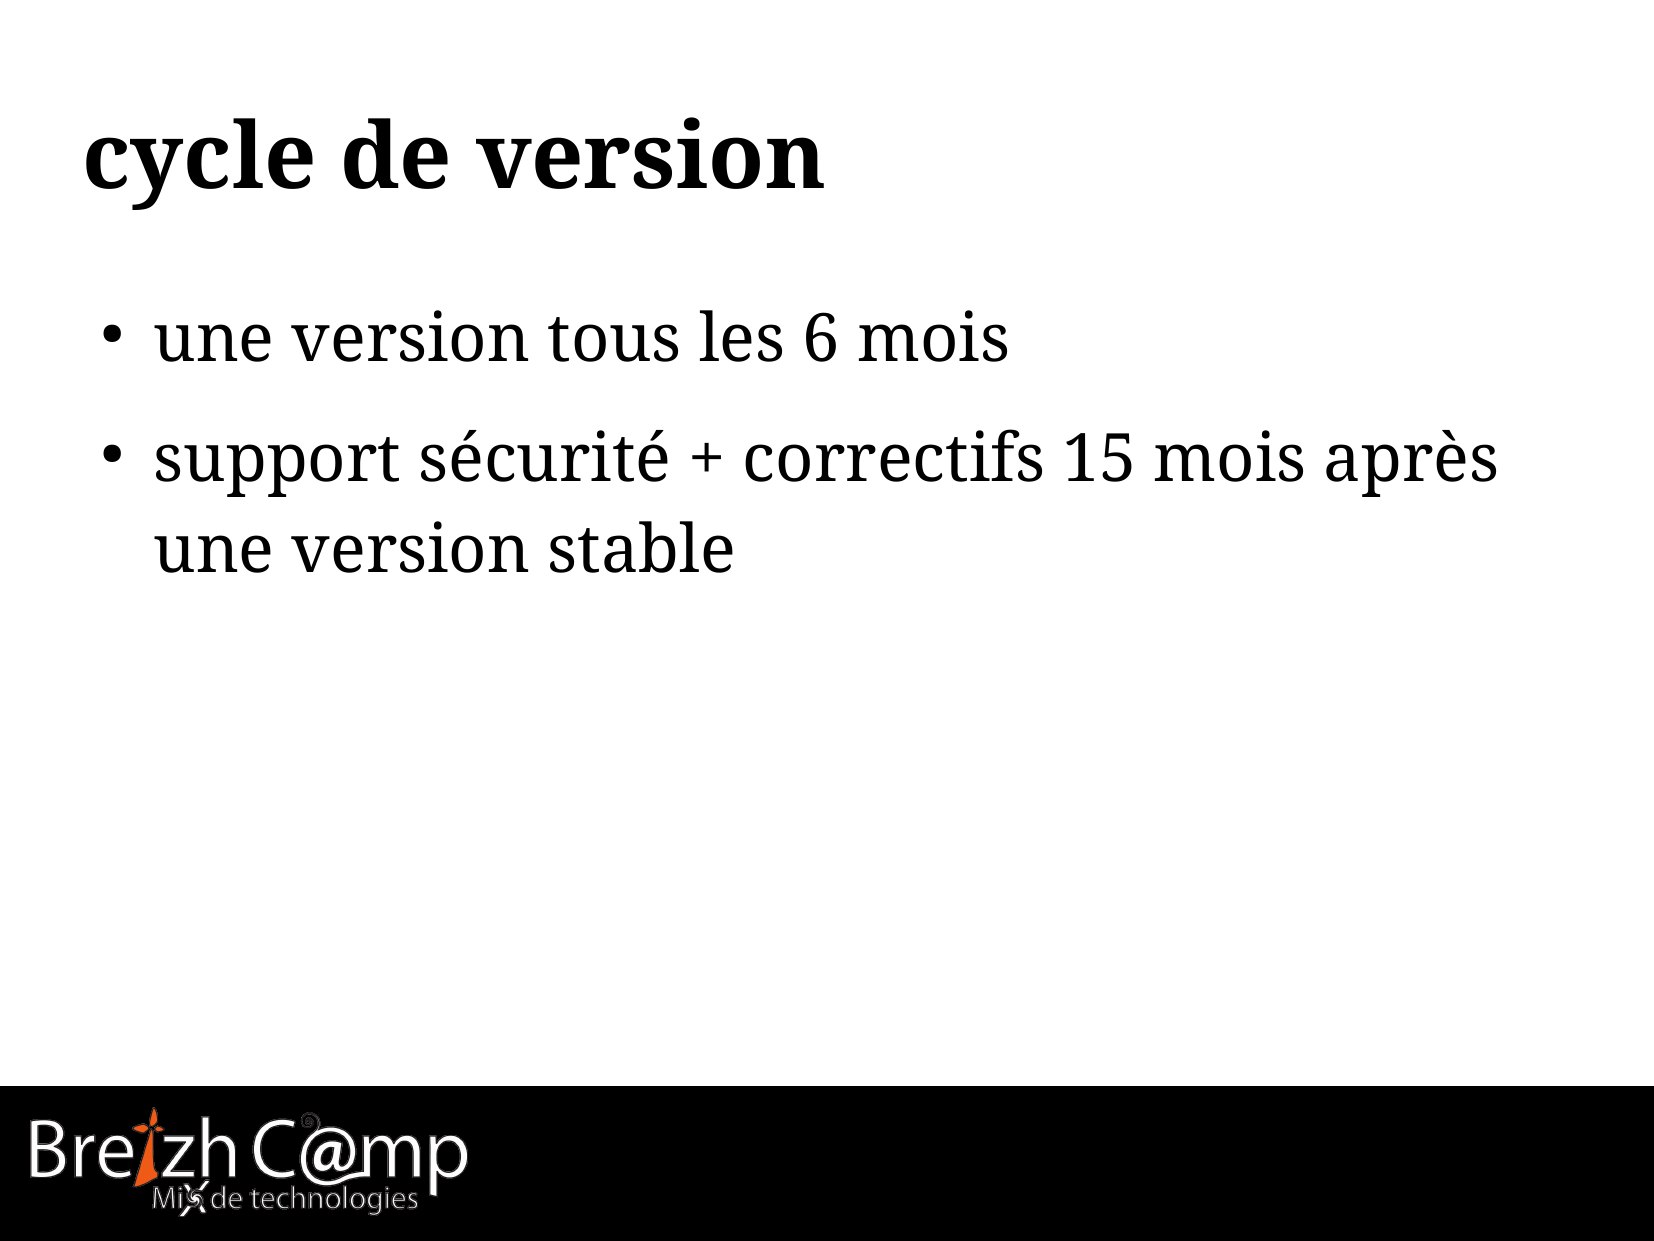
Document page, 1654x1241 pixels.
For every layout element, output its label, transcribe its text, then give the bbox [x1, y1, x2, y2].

list une version tous les 6 mois support sécurité + correctifs 15 mois après une version stable [82, 290, 1538, 1010]
picture [30, 1107, 468, 1217]
title cycle de version [82, 49, 1571, 257]
